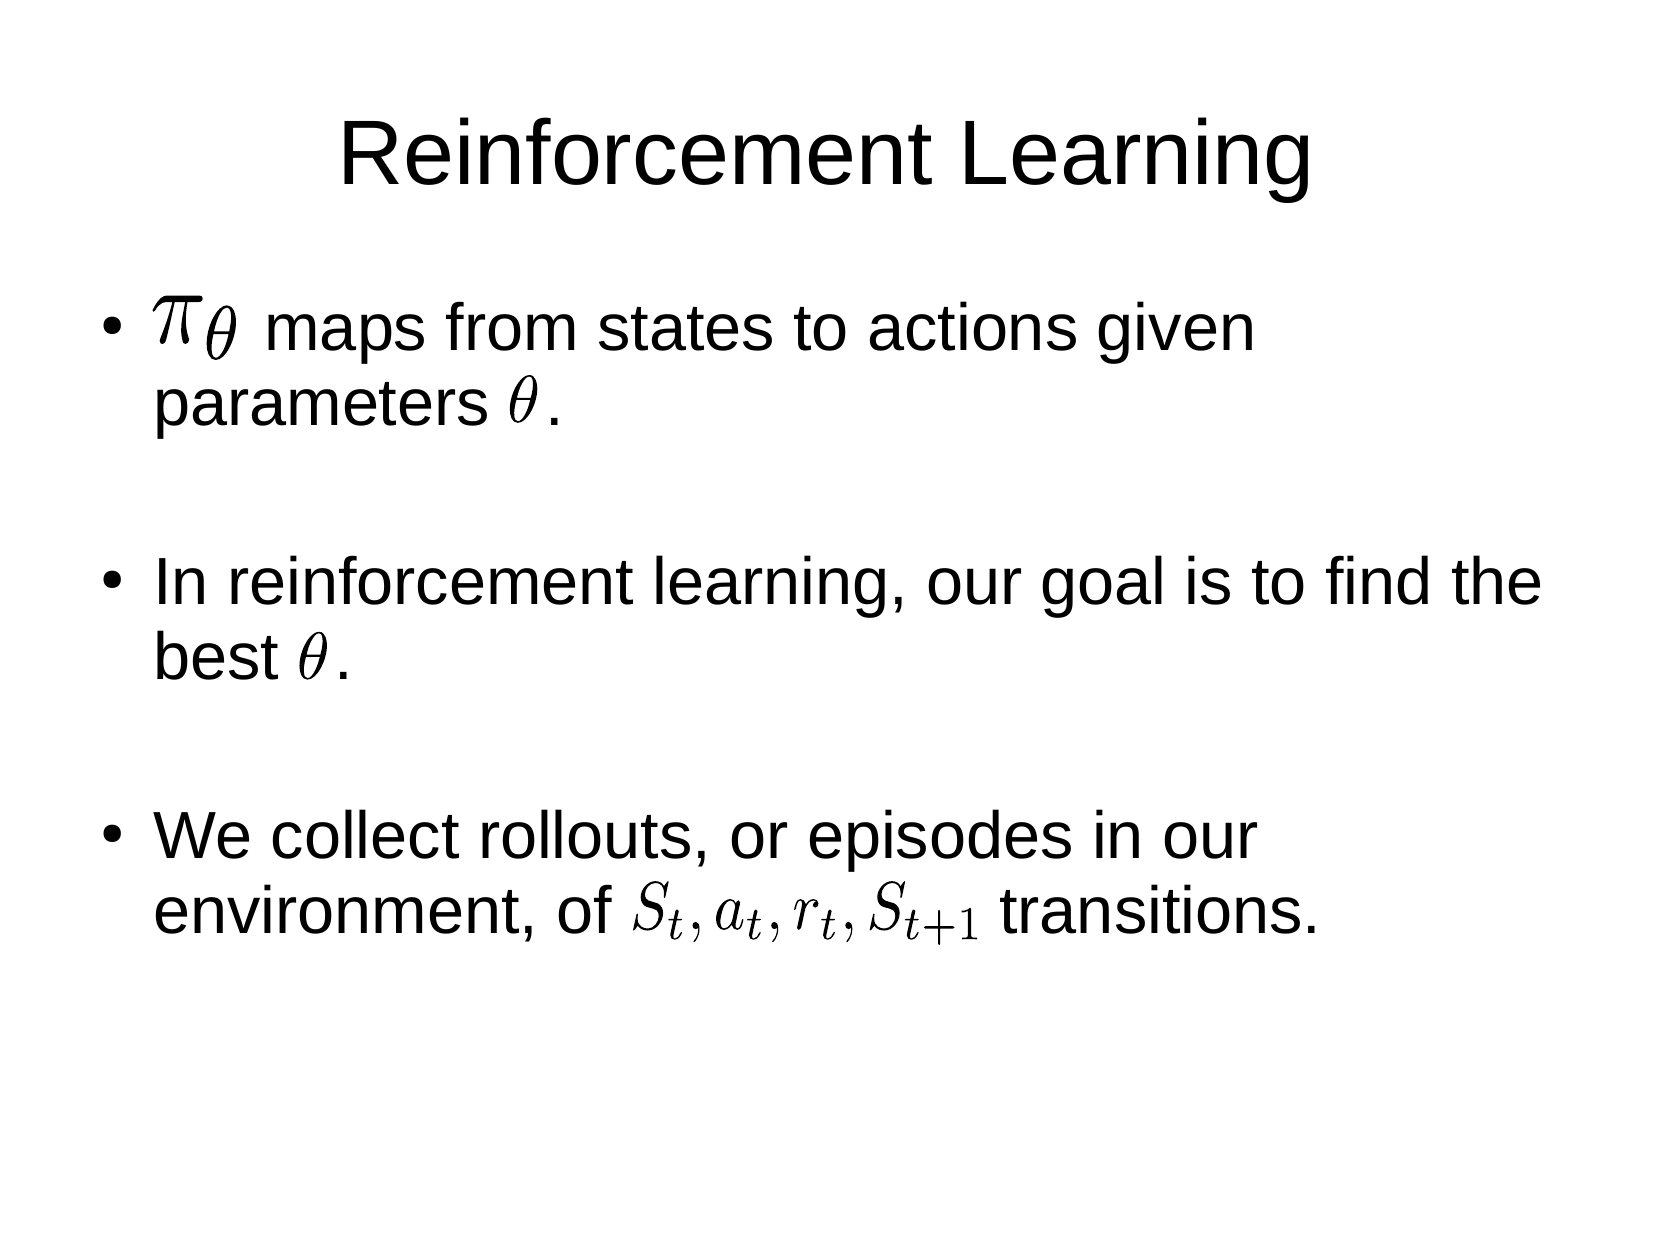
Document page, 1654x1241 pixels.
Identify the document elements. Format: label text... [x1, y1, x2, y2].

text_box [507, 375, 541, 423]
text_box [630, 881, 981, 946]
text_box [150, 295, 241, 361]
text_box [296, 631, 330, 680]
list maps from states to actions given parameters . In reinforcement learning, our goal is to find the best . We collect rollouts, or episodes in our environment, of transitions. [82, 290, 1571, 1010]
title Reinforcement Learning [82, 49, 1571, 257]
